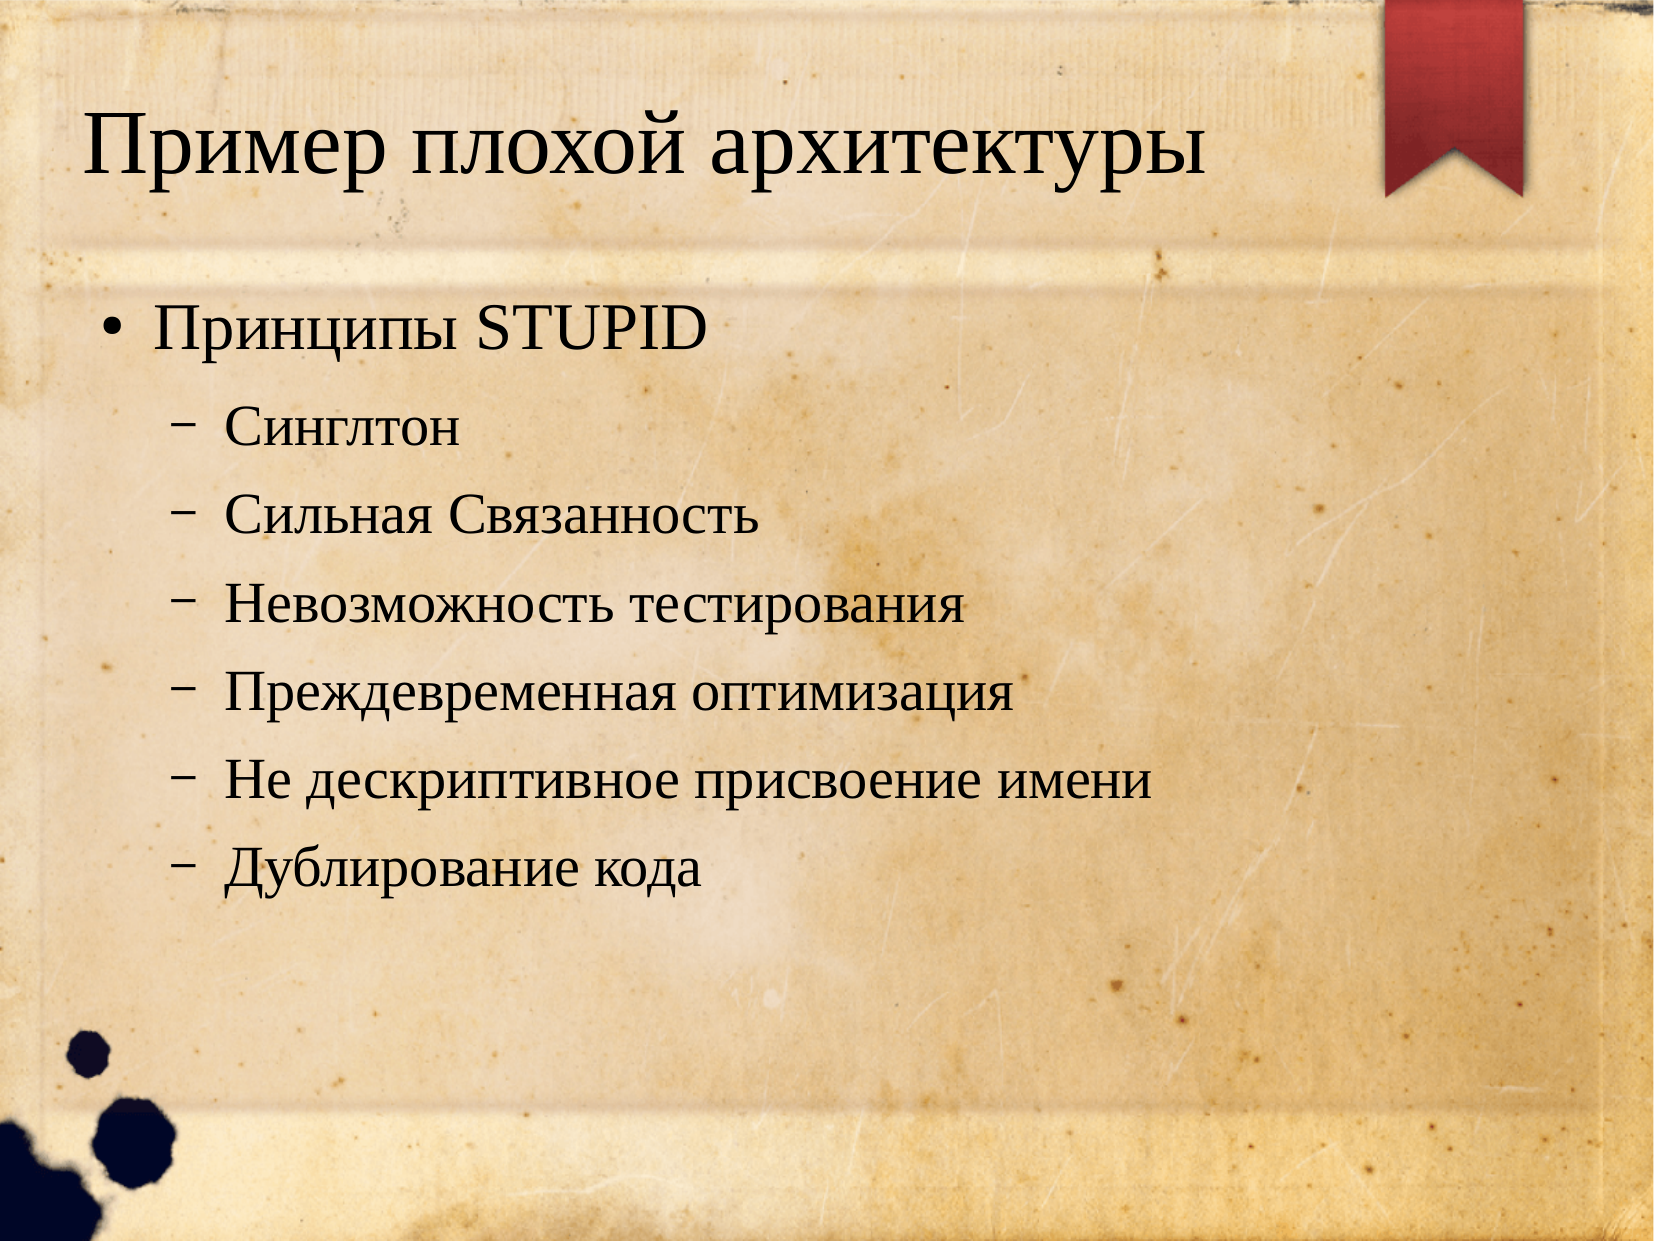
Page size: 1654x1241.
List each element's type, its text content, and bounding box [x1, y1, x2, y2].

title Пример плохой архитектуры [82, 49, 1347, 237]
picture [0, 0, 1654, 1241]
list Принципы STUPID Синглтон Сильная Связанность Невозможность тестирования Преждевременная оптимизация Не дескриптивное присвоение имени Дублирование кода [82, 290, 1538, 1010]
